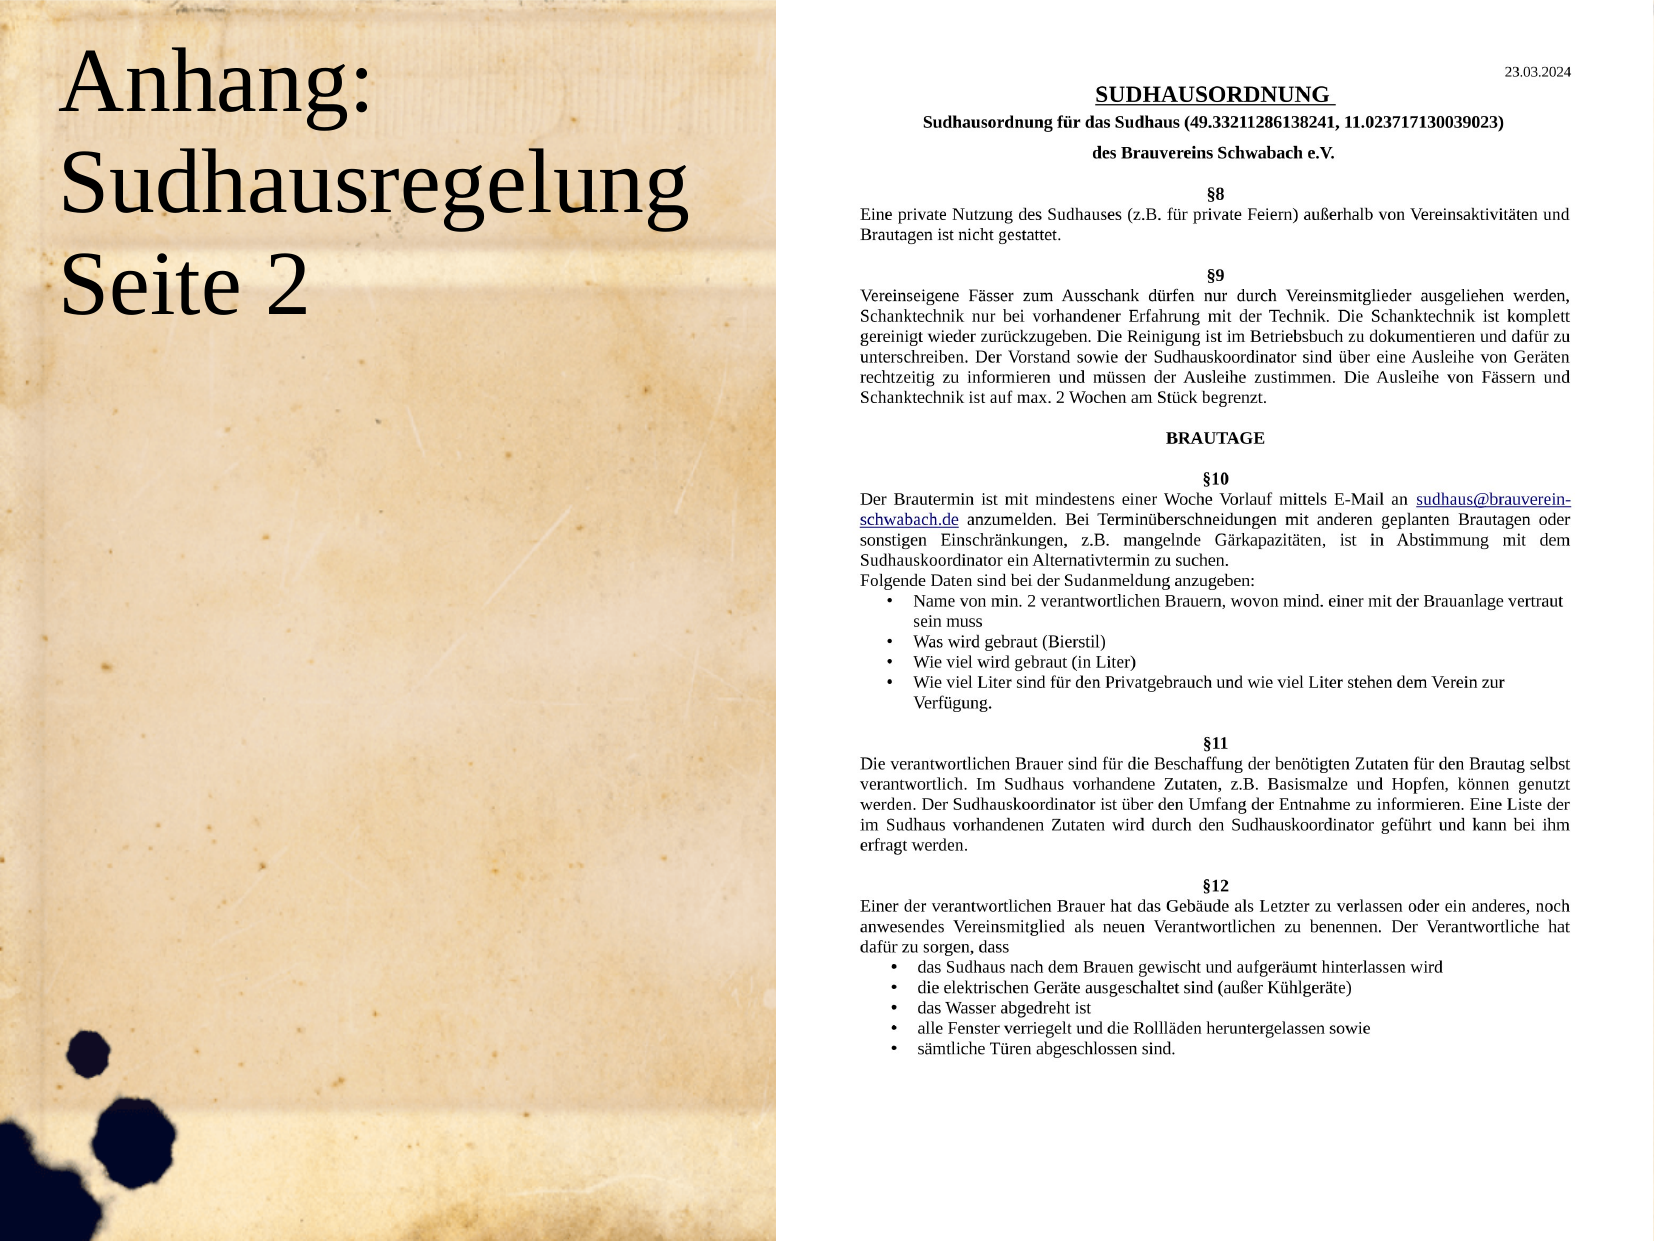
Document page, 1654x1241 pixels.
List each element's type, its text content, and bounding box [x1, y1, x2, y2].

title Anhang: Sudhausregelung Seite 2 [59, 29, 776, 436]
picture [0, 0, 1654, 1241]
